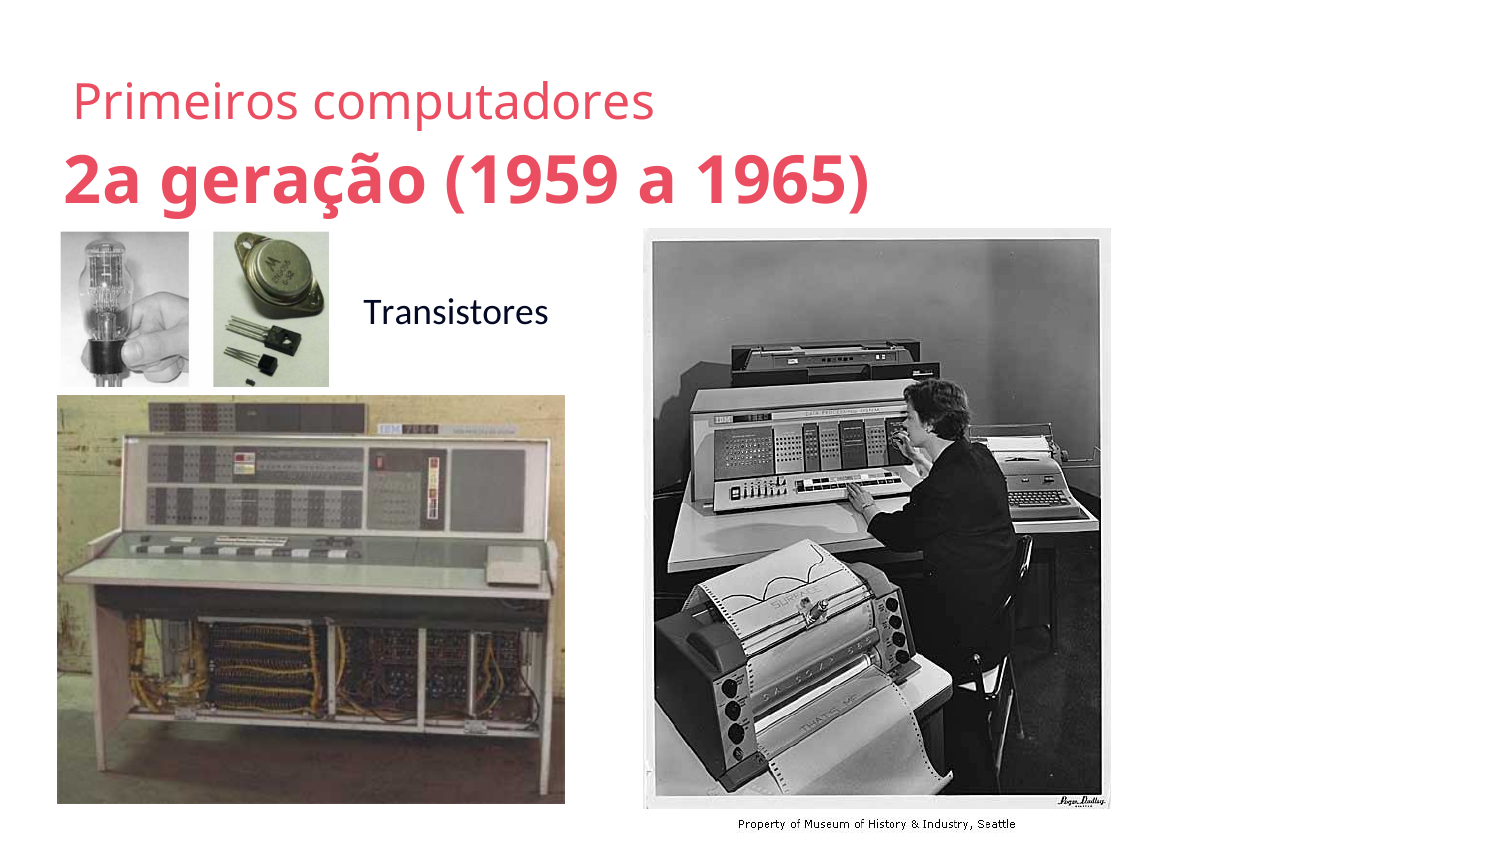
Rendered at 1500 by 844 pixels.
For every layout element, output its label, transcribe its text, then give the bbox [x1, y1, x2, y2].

picture [57, 228, 334, 391]
picture [57, 395, 565, 804]
text_box Primeiros computadores [57, 45, 1274, 126]
picture [643, 228, 1111, 838]
text_box 2a geração (1959 a 1965) [48, 101, 944, 240]
text_box Transistores [323, 268, 651, 351]
